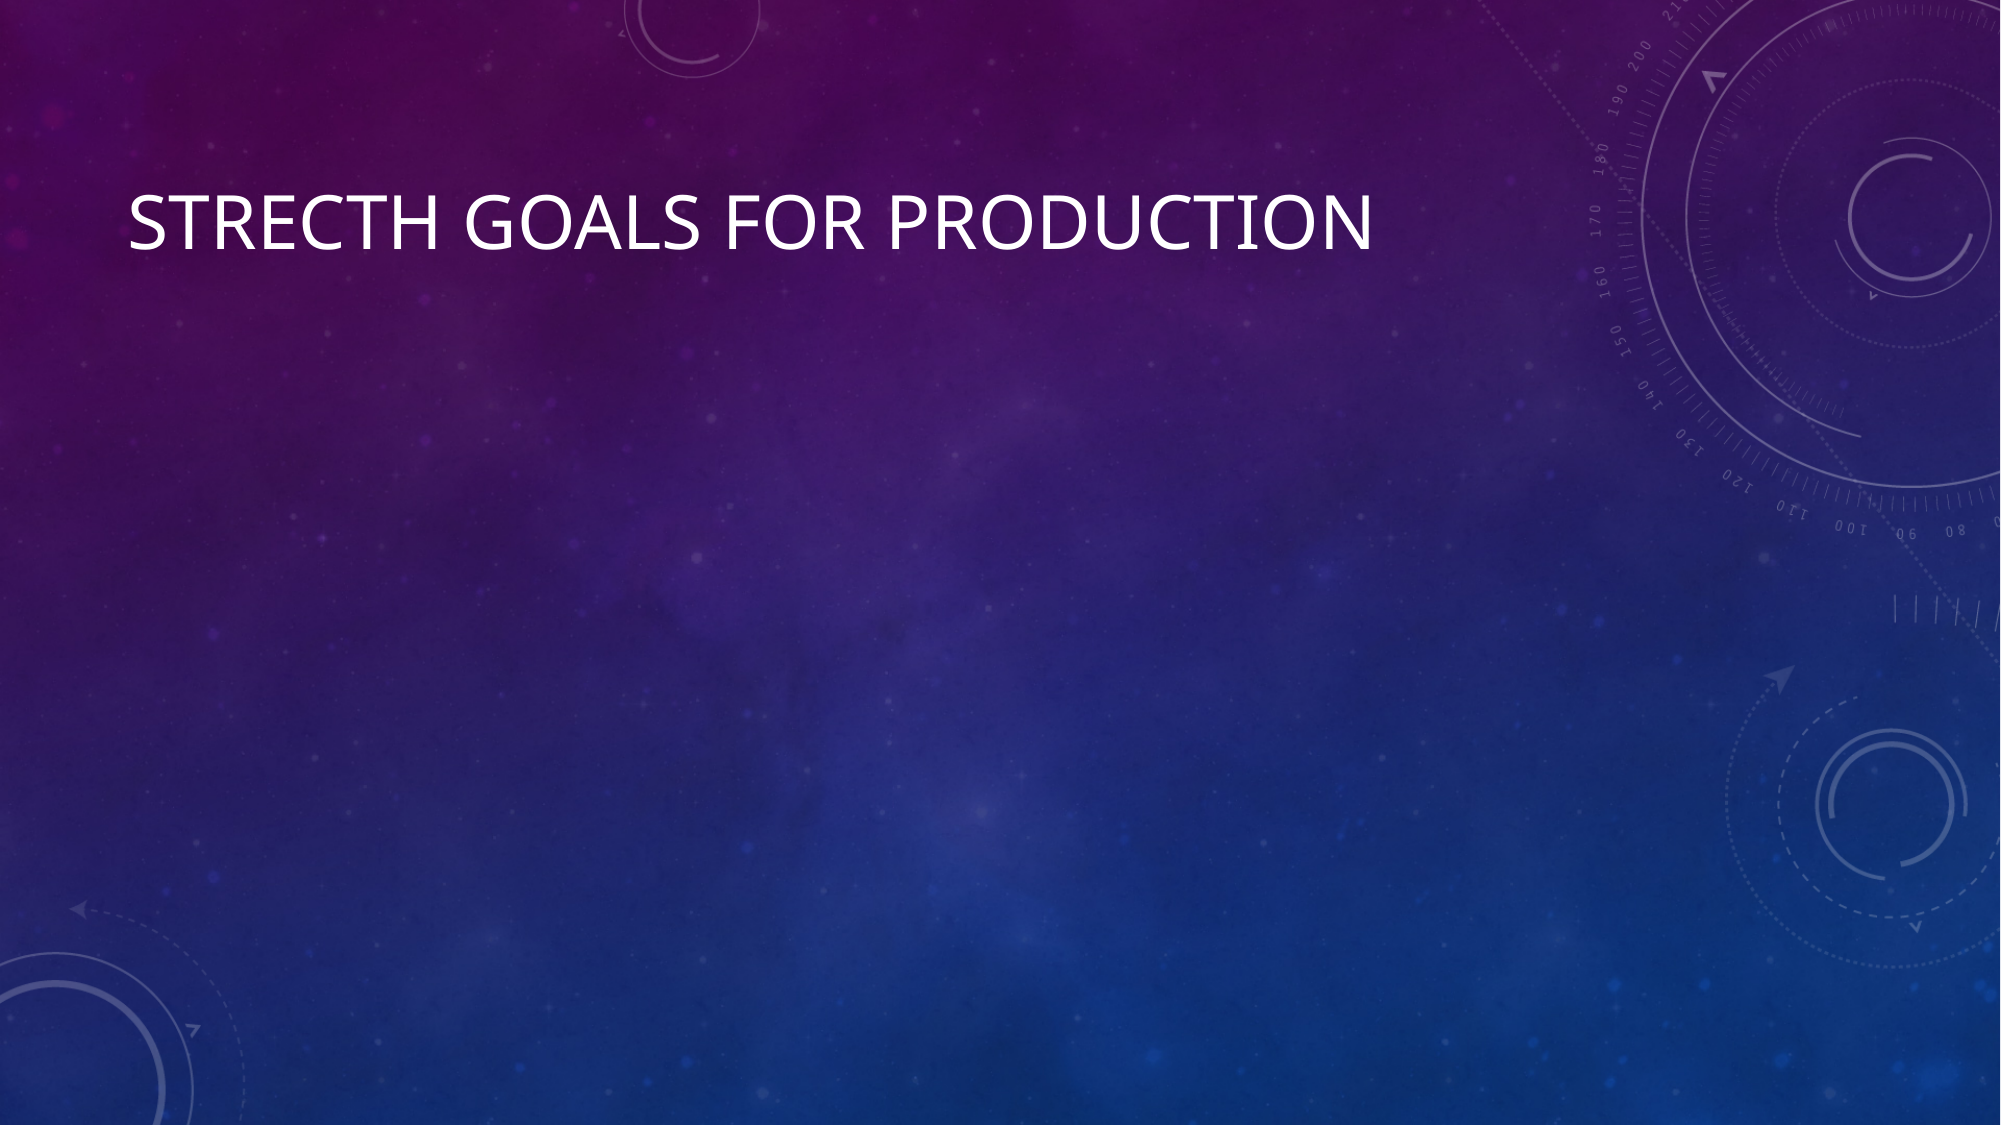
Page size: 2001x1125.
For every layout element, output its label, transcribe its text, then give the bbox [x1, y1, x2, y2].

title Strecth goals for production [112, 99, 1775, 339]
